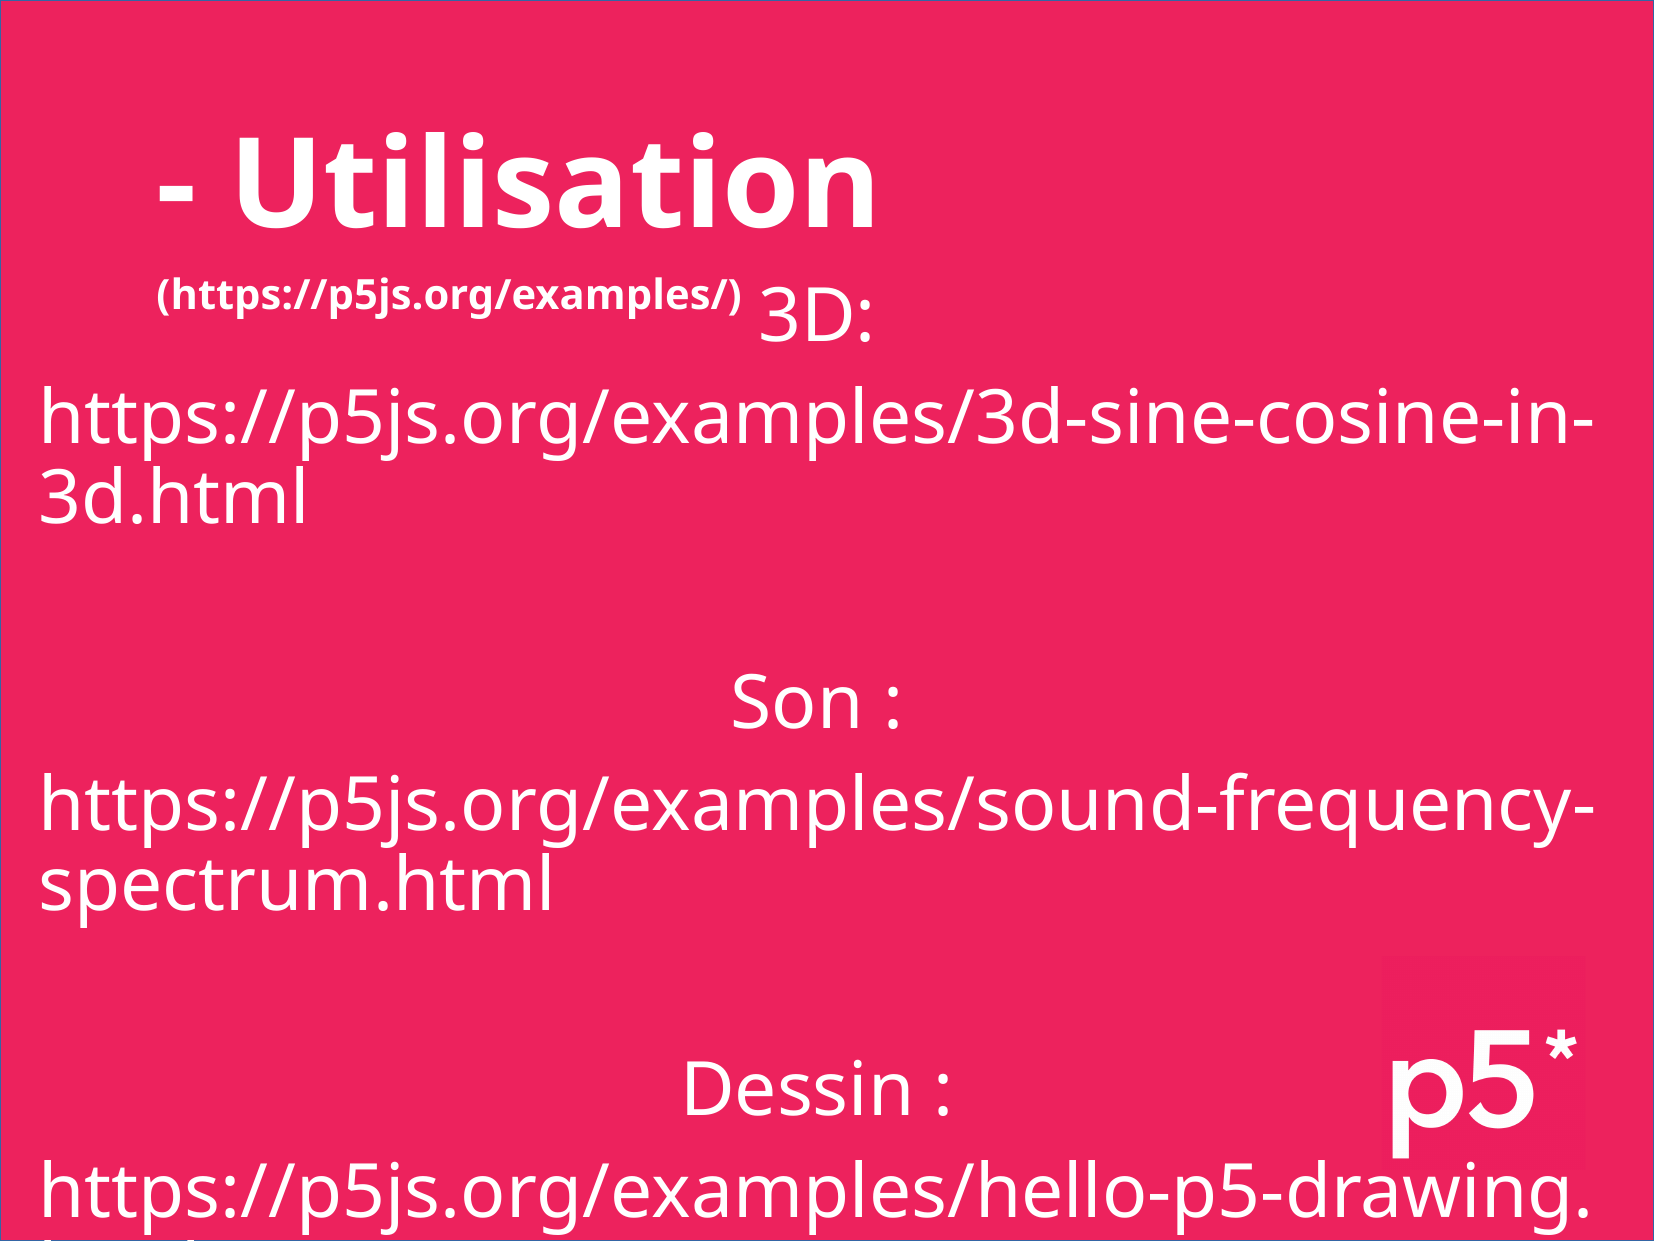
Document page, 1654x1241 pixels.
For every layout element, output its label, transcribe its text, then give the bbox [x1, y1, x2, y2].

text_box - Utilisation (https://p5js.org/examples/) [141, 86, 1489, 253]
text_box 3D: https://p5js.org/examples/3d-sine-cosine-in-3d.html Son : https://p5js.org/examples/sound-frequency-spectrum.html Dessin : https://p5js.org/examples/hello-p5-drawing.html [23, 253, 1630, 1027]
picture [1381, 1027, 1586, 1170]
text_box [0, 0, 1654, 1241]
